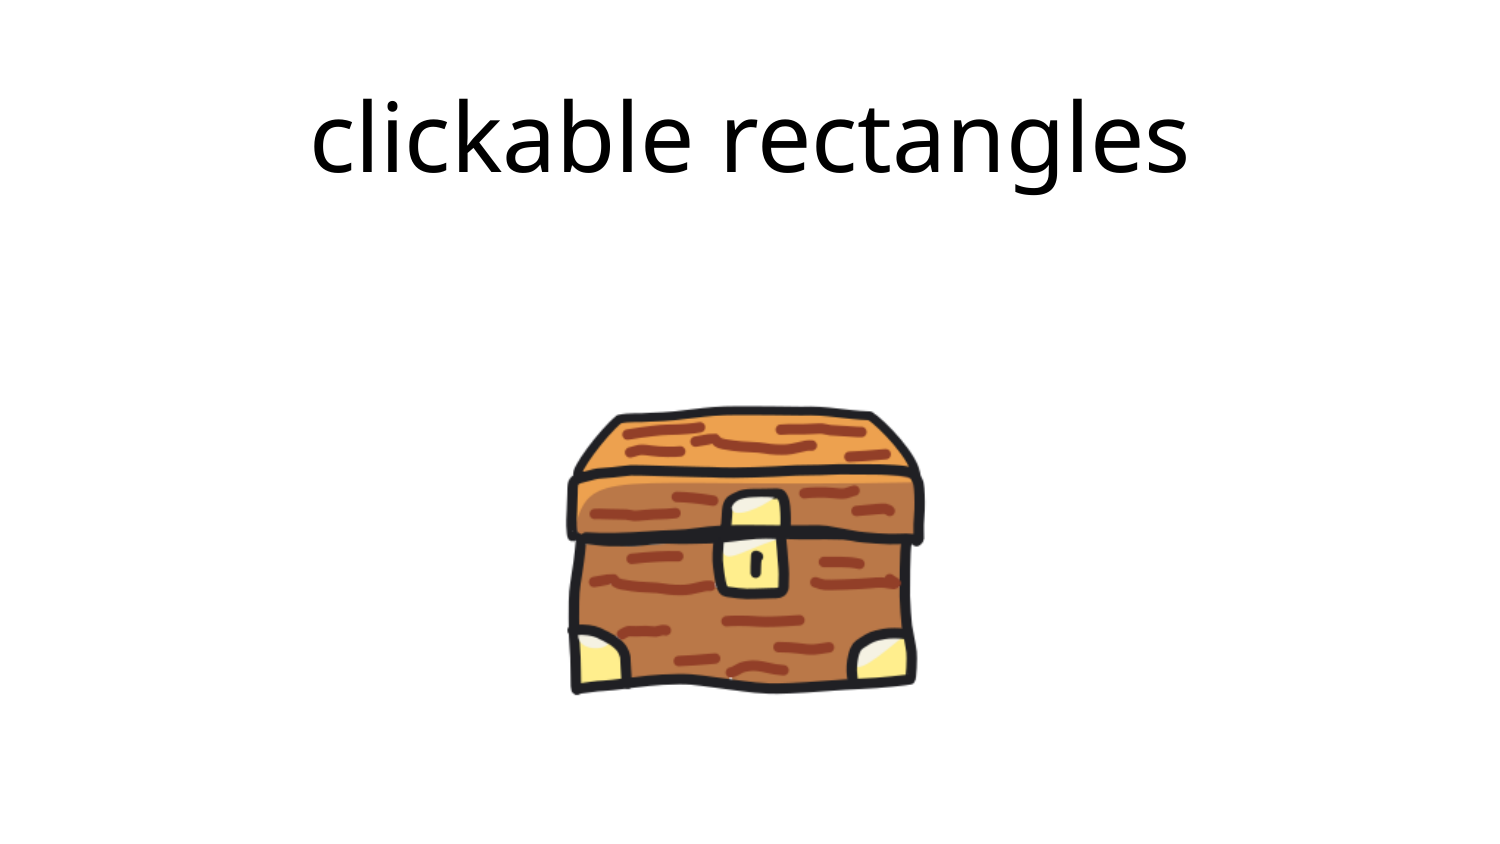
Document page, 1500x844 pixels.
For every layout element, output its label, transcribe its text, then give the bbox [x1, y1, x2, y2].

title clickable rectangles [51, 53, 1449, 479]
picture [550, 391, 950, 707]
